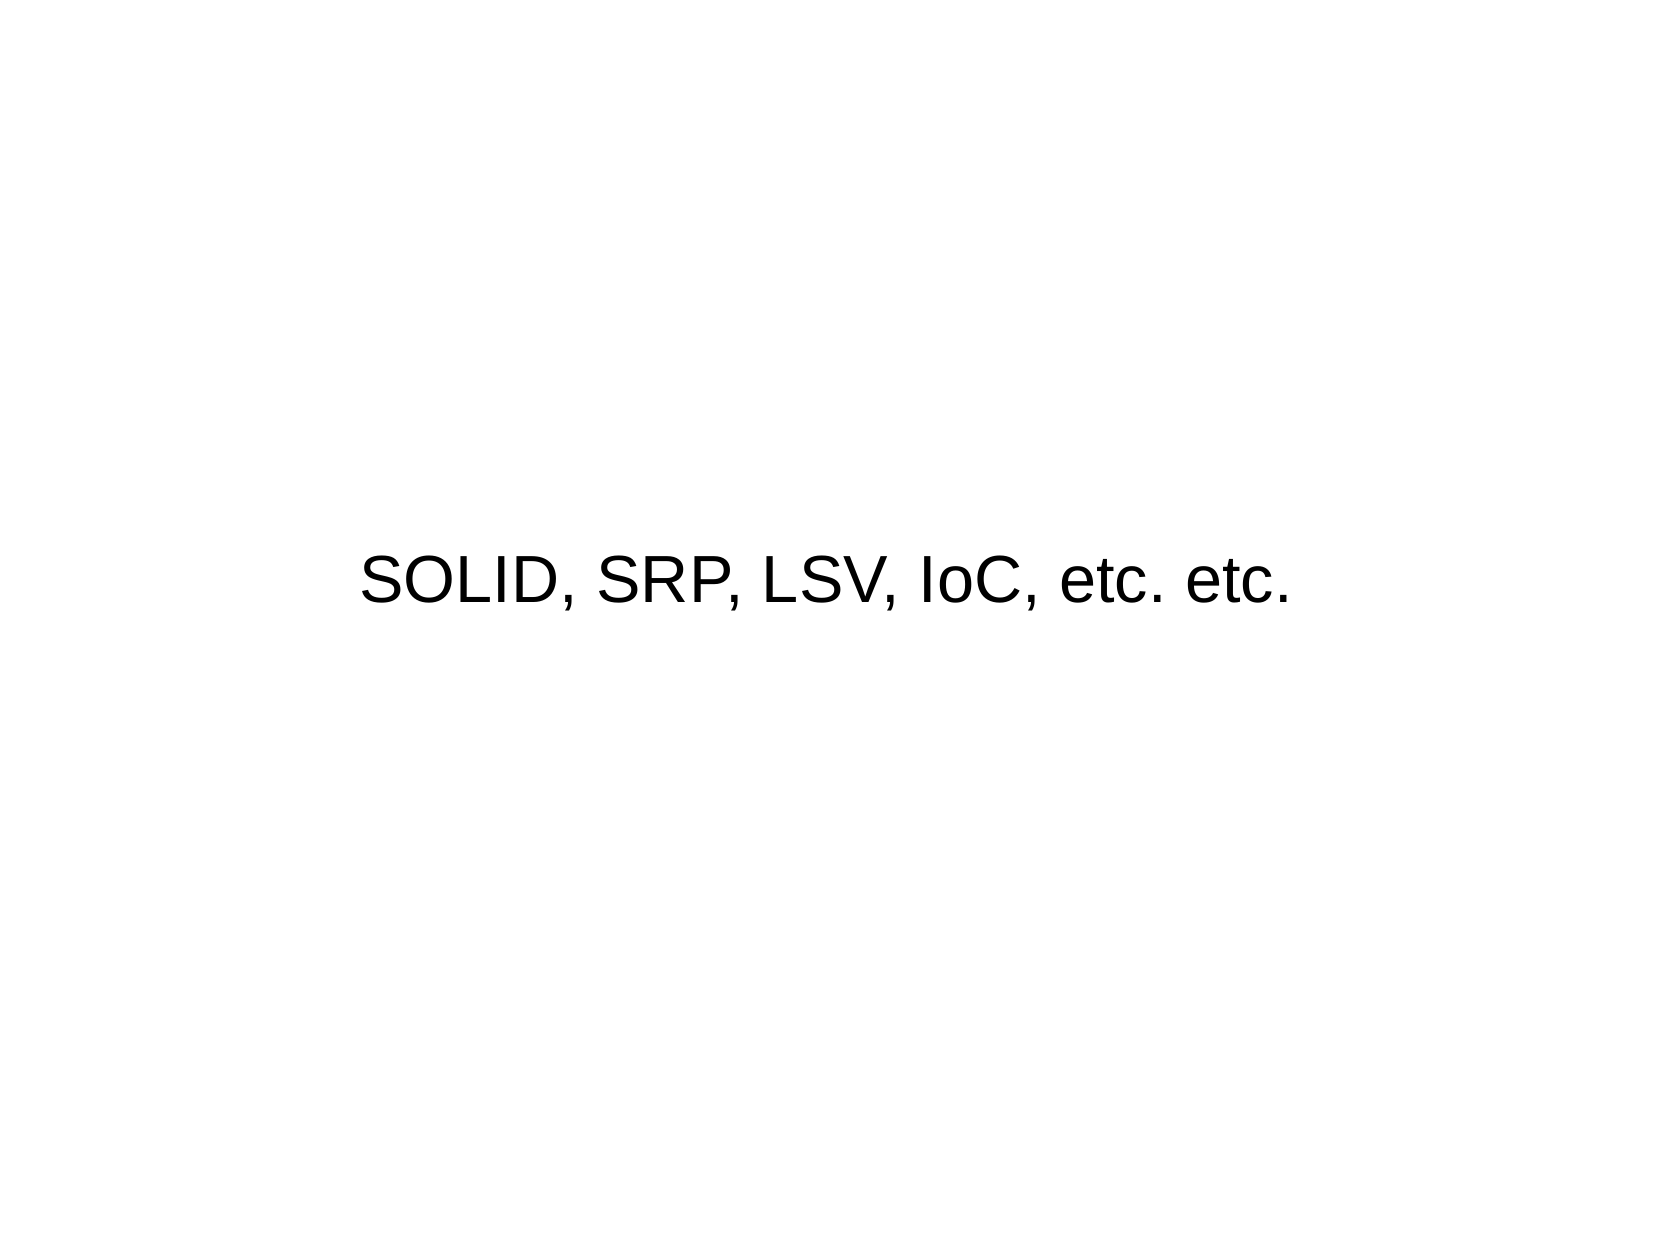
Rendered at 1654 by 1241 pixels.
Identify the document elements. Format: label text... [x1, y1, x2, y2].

subtitle SOLID, SRP, LSV, IoC, etc. etc. [82, 49, 1571, 1109]
